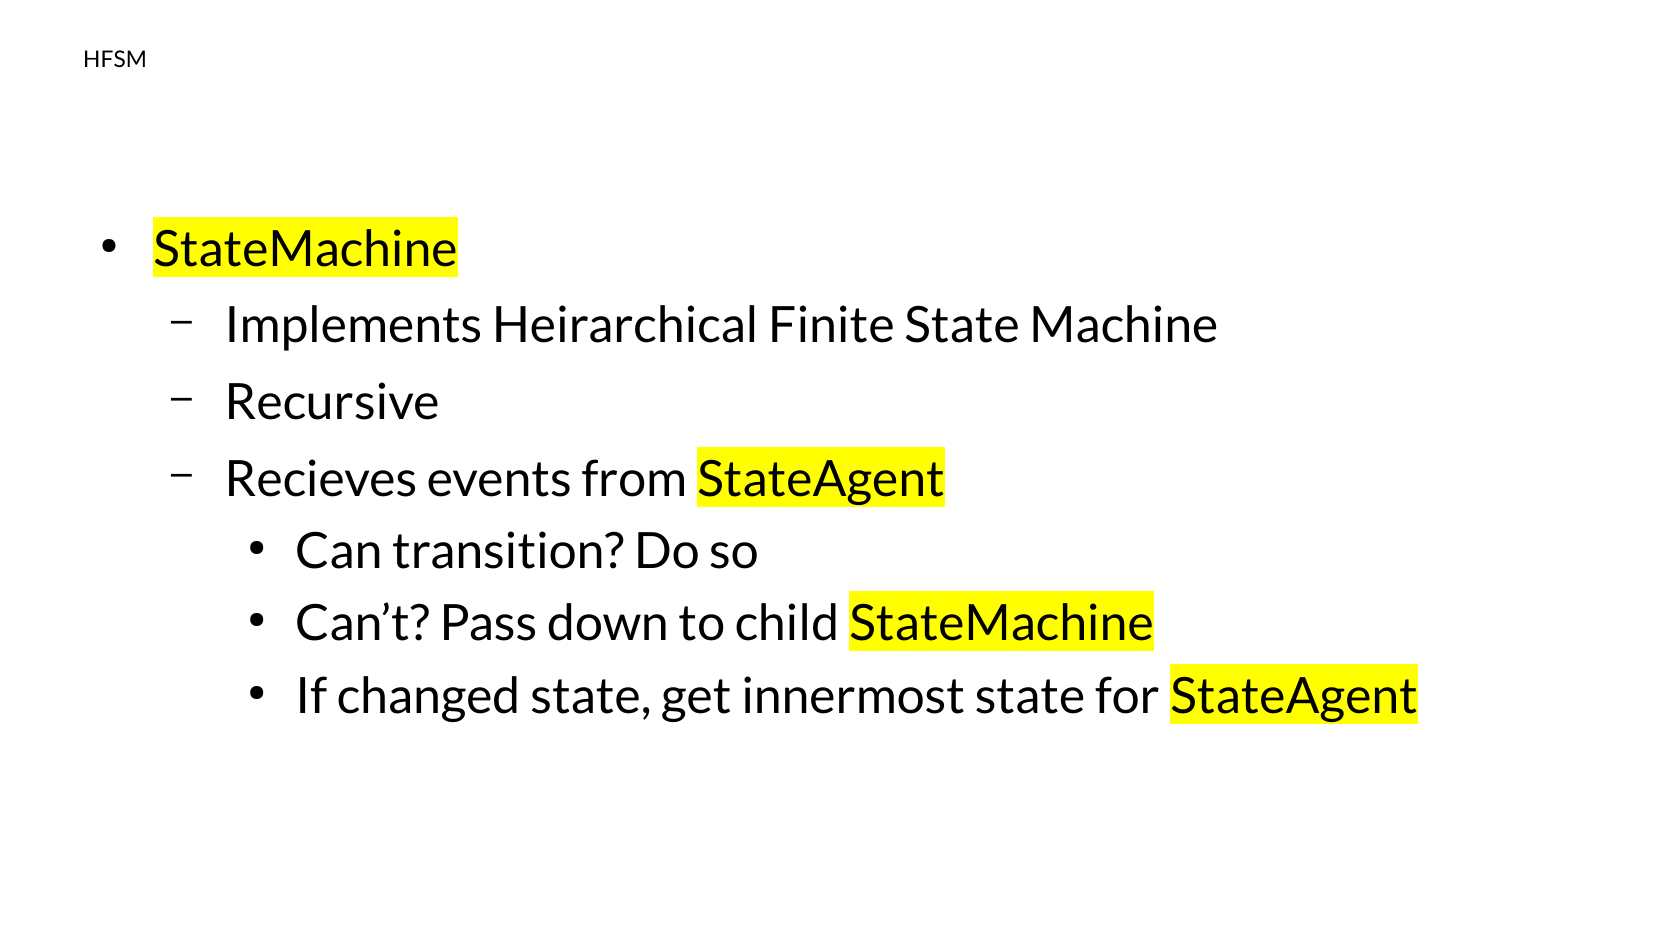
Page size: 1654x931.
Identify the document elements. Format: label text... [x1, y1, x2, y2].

list StateMachine Implements Heirarchical Finite State Machine Recursive Recieves events from StateAgent Can transition? Do so Can’t? Pass down to child StateMachine If changed state, get innermost state for StateAgent [82, 217, 1571, 839]
title HFSM [83, 0, 1571, 119]
